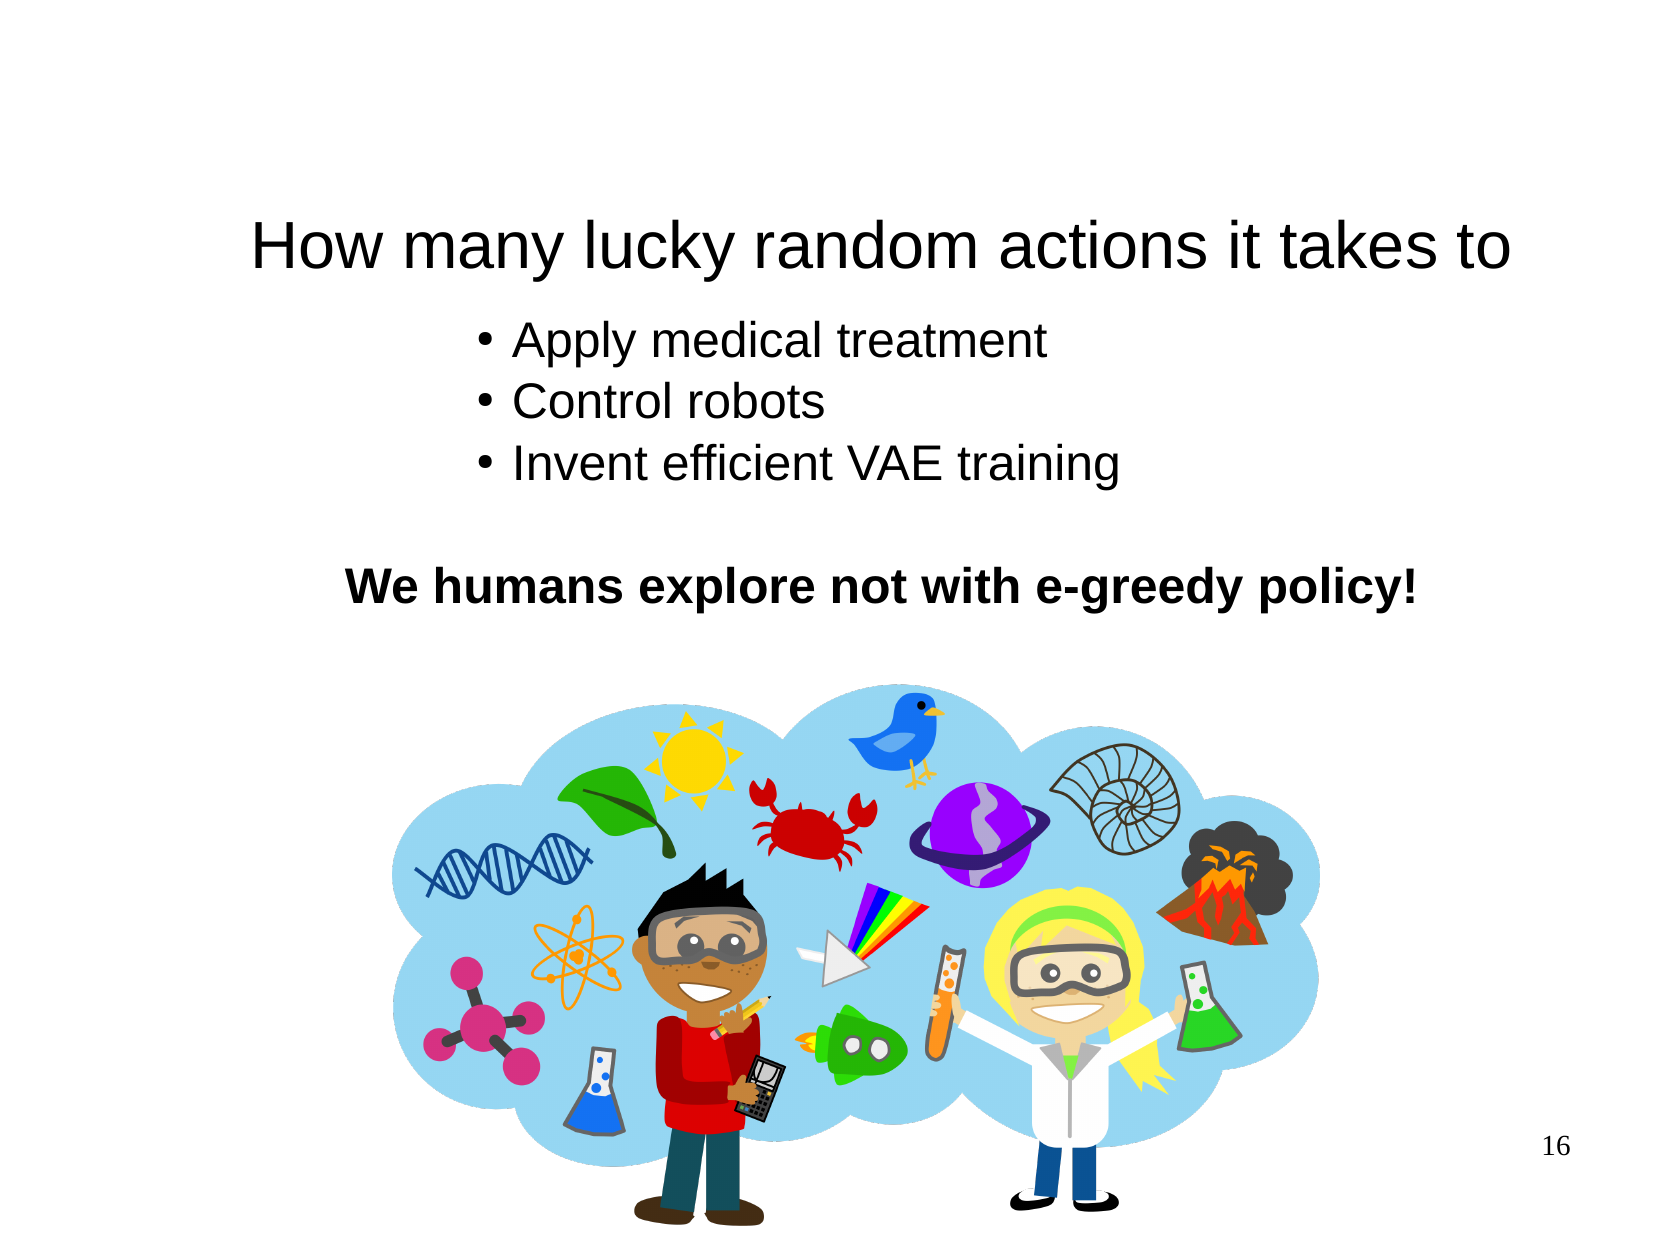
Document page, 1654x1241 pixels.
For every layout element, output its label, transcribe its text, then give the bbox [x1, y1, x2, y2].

picture [392, 684, 1320, 1226]
list How many lucky random actions it takes to Apply medical treatment Control robots Invent efficient VAE training We humans explore not with e-greedy policy! [86, 118, 1607, 839]
